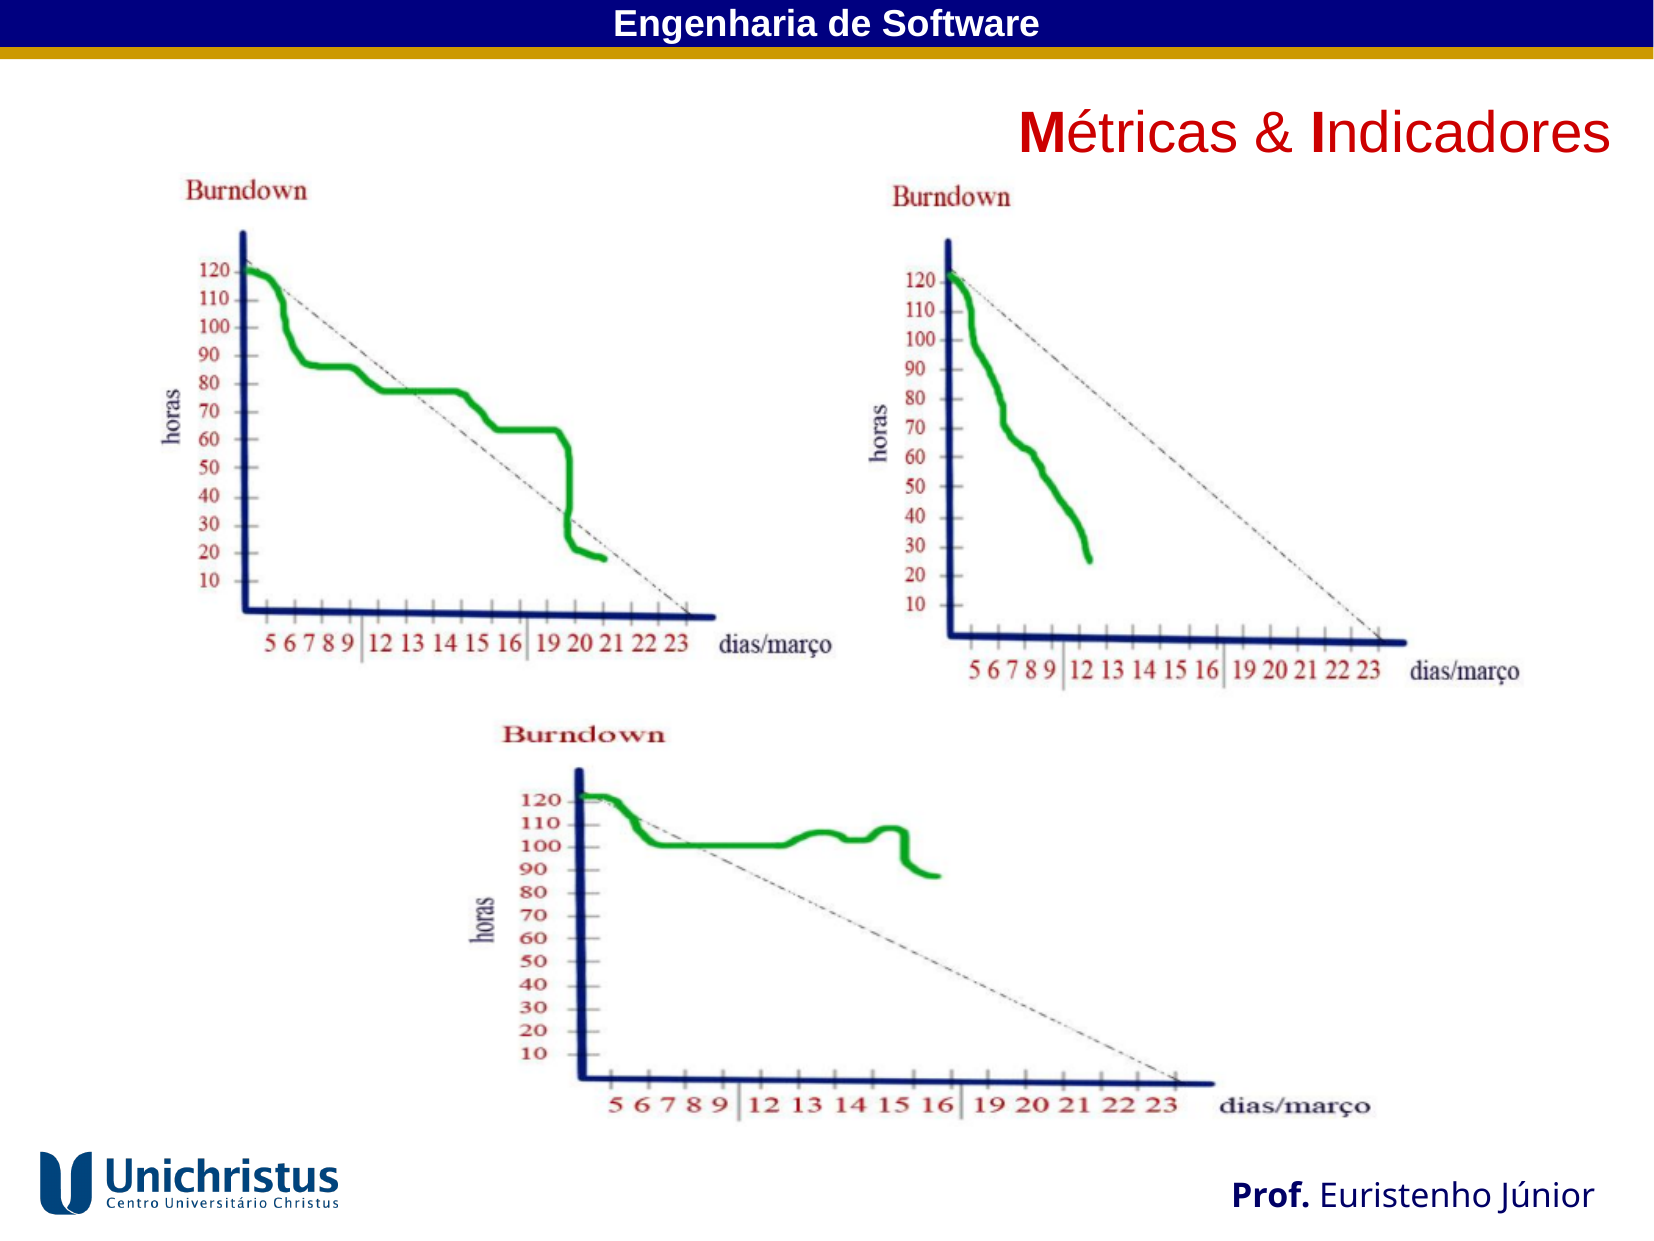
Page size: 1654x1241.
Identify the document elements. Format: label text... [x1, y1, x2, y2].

text_box Métricas & Indicadores [1003, 92, 1654, 173]
text_box Engenharia de Software [0, 0, 1654, 47]
picture [129, 172, 1535, 1127]
text_box Prof. Euristenho Júnior [1216, 1163, 1654, 1224]
text_box [0, 47, 1654, 60]
picture [35, 1148, 343, 1217]
